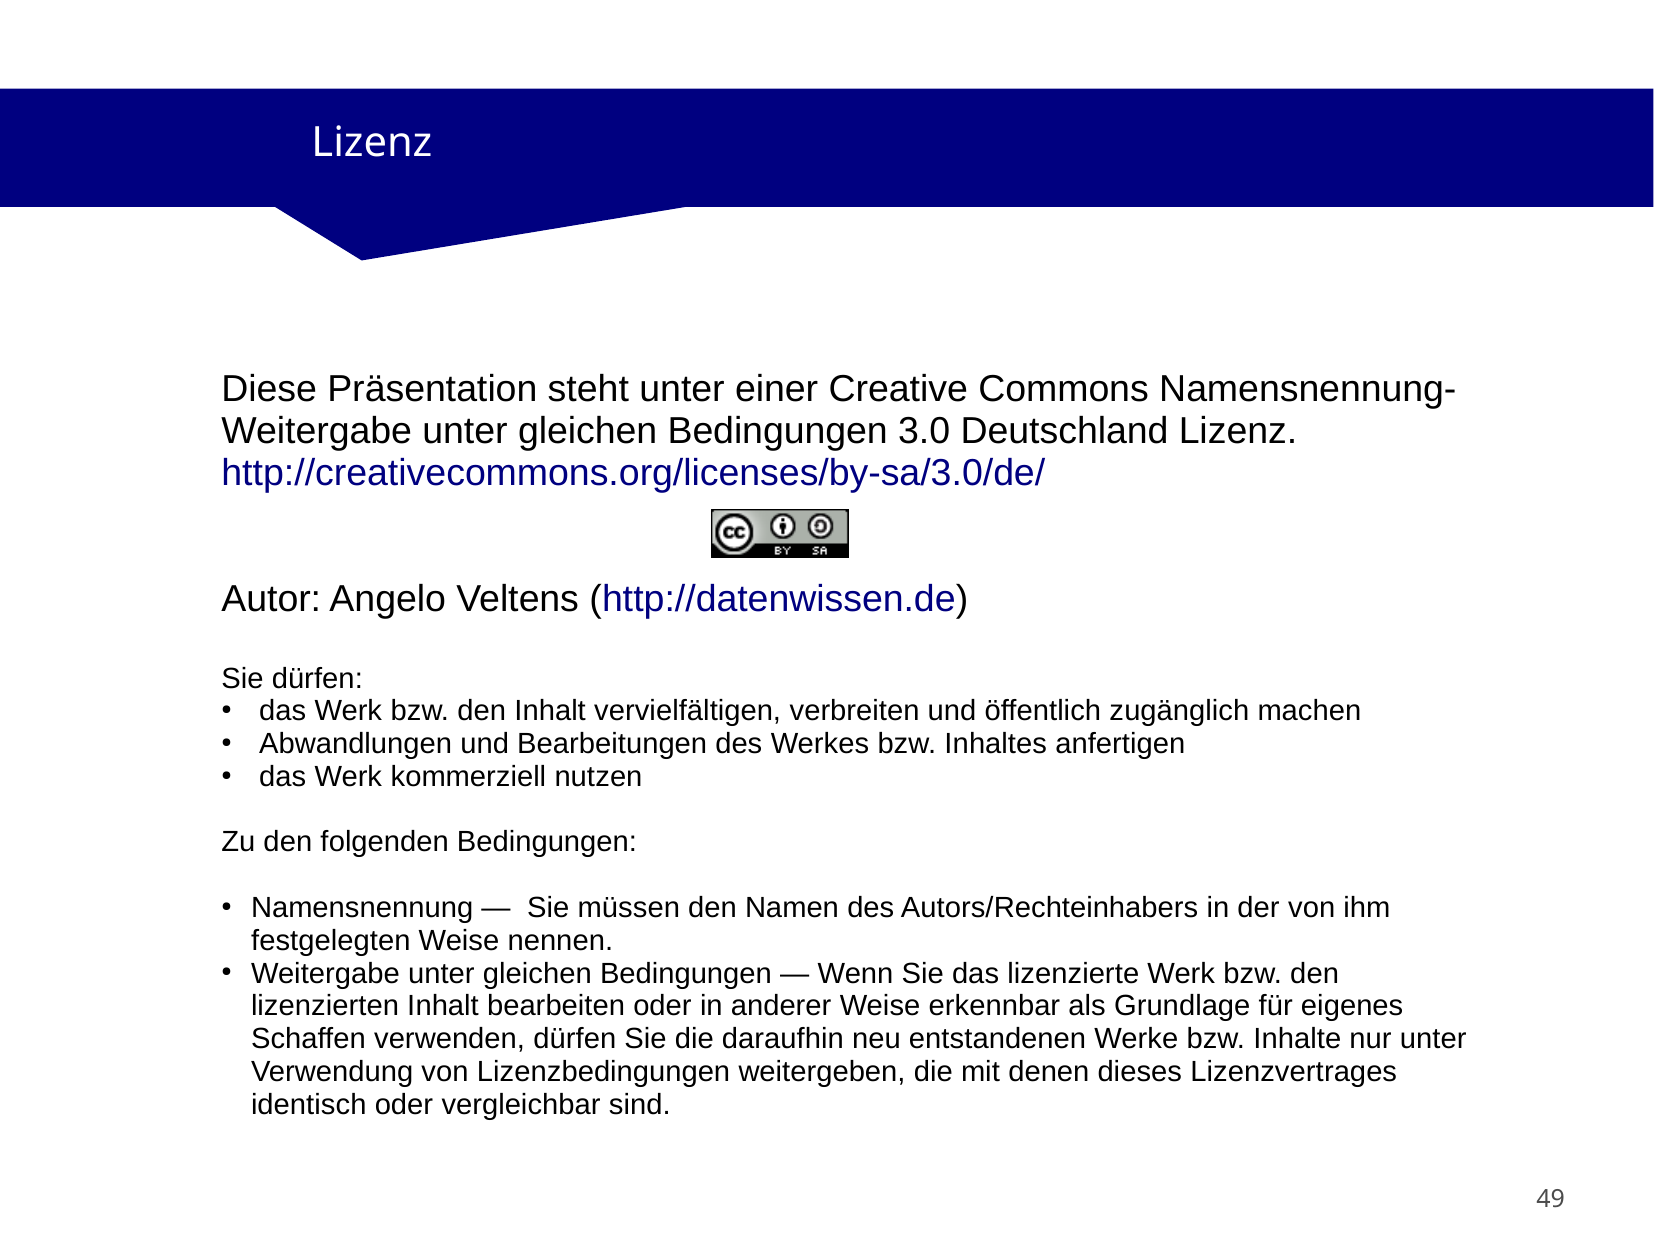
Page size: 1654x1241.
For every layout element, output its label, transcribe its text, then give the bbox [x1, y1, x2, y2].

text_box [0, 88, 1654, 261]
text_box Lizenz [296, 104, 474, 178]
text_box Diese Präsentation steht unter einer Creative Commons Namensnennung-Weitergabe unter gleichen Bedingungen 3.0 Deutschland Lizenz. http://creativecommons.org/licenses/by-sa/3.0/de/ Autor: Angelo Veltens (http://datenwissen.de) Sie dürfen: das Werk bzw. den Inhalt vervielfältigen, verbreiten und öffentlich zugänglich machen Abwandlungen und Bearbeitungen des Werkes bzw. Inhaltes anfertigen das Werk kommerziell nutzen Zu den folgenden Bedingungen: Namensnennung — Sie müssen den Namen des Autors/Rechteinhabers in der von ihm festgelegten Weise nennen. Weitergabe unter gleichen Bedingungen — Wenn Sie das lizenzierte Werk bzw. den lizenzierten Inhalt bearbeiten oder in anderer Weise erkennbar als Grundlage für eigenes Schaffen verwenden, dürfen Sie die daraufhin neu entstandenen Werke bzw. Inhalte nur unter Verwendung von Lizenzbedingungen weitergeben, die mit denen dieses Lizenzvertrages identisch oder vergleichbar sind. [206, 360, 1506, 1128]
